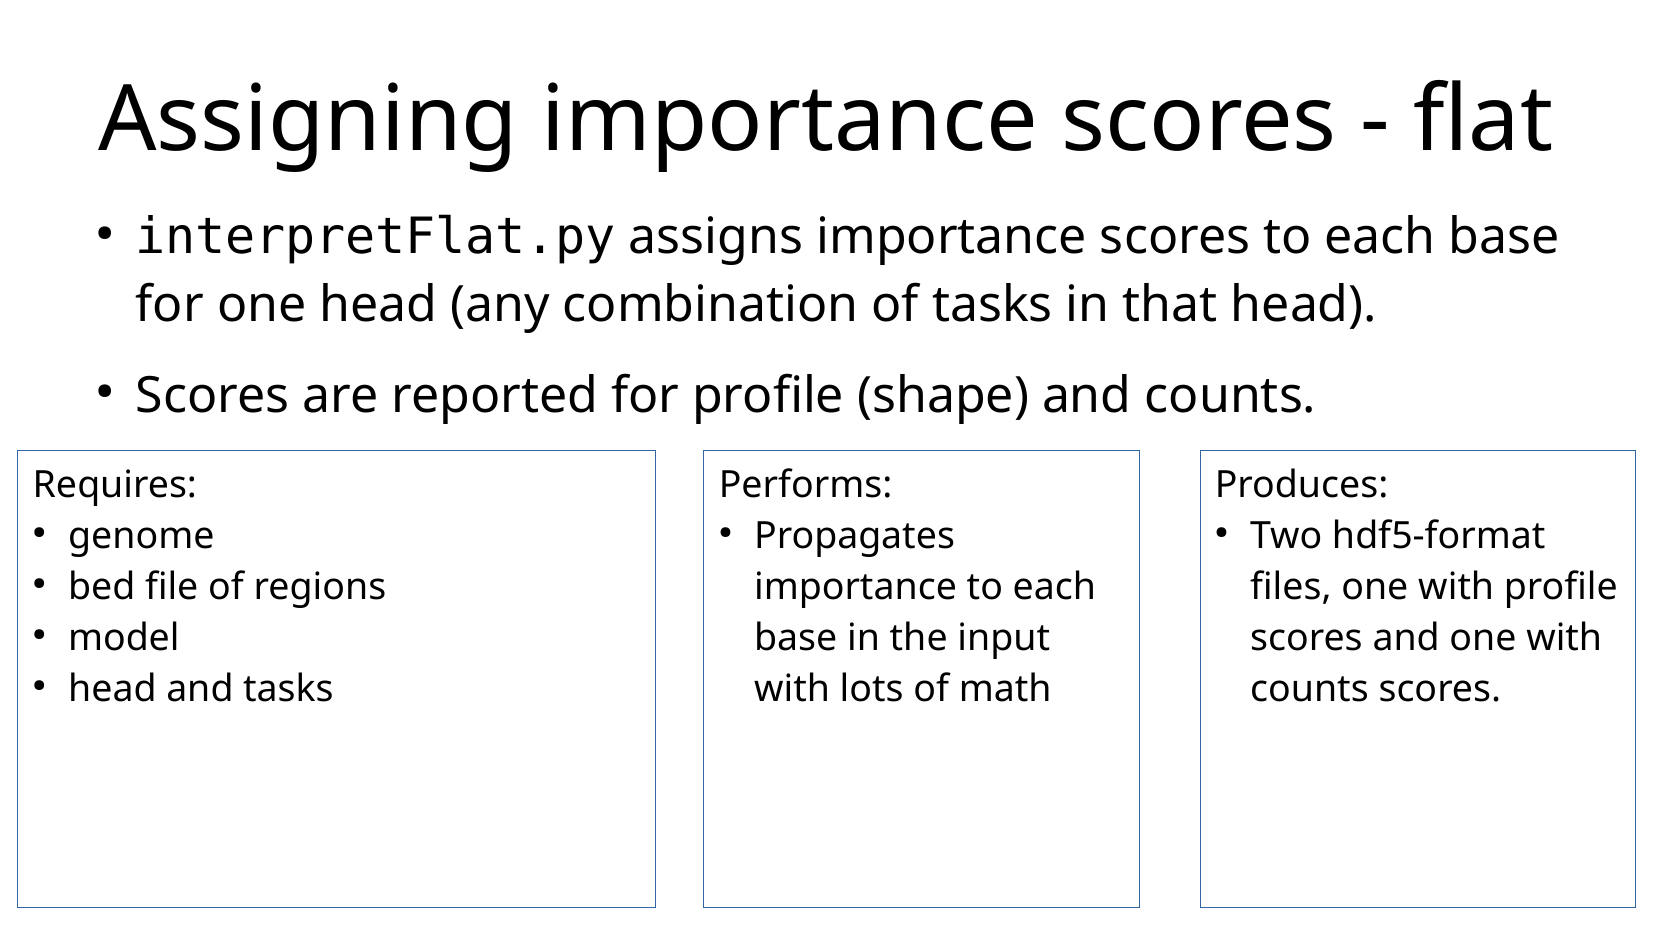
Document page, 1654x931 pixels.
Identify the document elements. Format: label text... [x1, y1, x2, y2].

title Assigning importance scores - flat [82, 37, 1571, 193]
list interpretFlat.py assigns importance scores to each base for one head (any combination of tasks in that head). Scores are reported for profile (shape) and counts. [82, 199, 1571, 433]
text_box Requires: genome bed file of regions model head and tasks [17, 450, 656, 908]
text_box Performs: Propagates importance to each base in the input with lots of math [703, 450, 1140, 908]
text_box Produces: Two hdf5-format files, one with profile scores and one with counts scores. [1200, 450, 1636, 908]
